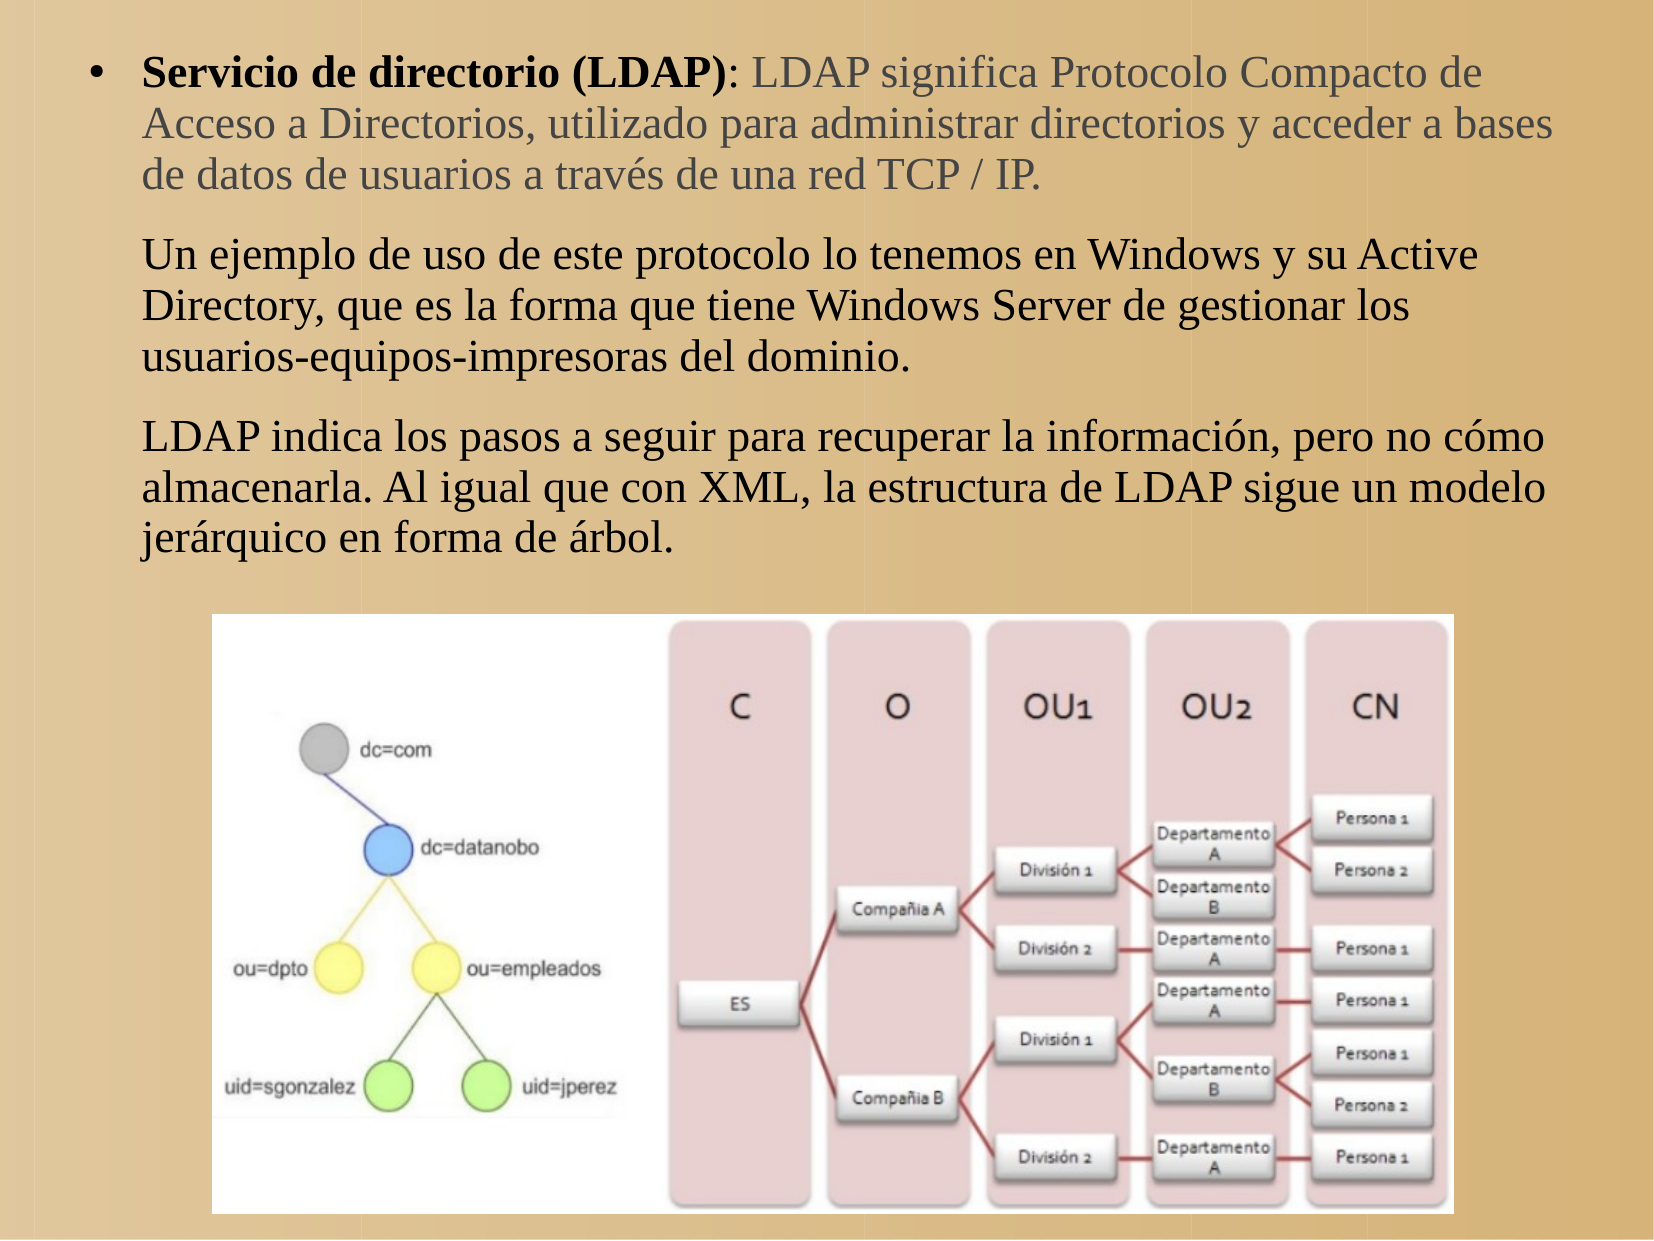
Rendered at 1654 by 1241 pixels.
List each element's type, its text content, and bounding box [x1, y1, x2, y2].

picture [212, 614, 1454, 1214]
list Servicio de directorio (LDAP): LDAP significa Protocolo Compacto de Acceso a Directorios, utilizado para administrar directorios y acceder a bases de datos de usuarios a través de una red TCP / IP. Un ejemplo de uso de este protocolo lo tenemos en Windows y su Active Directory, que es la forma que tiene Windows Server de gestionar los usuarios-equipos-impresoras del dominio. LDAP indica los pasos a seguir para recuperar la información, pero no cómo almacenarla. Al igual que con XML, la estructura de LDAP sigue un modelo jerárquico en forma de árbol. [70, 47, 1560, 922]
